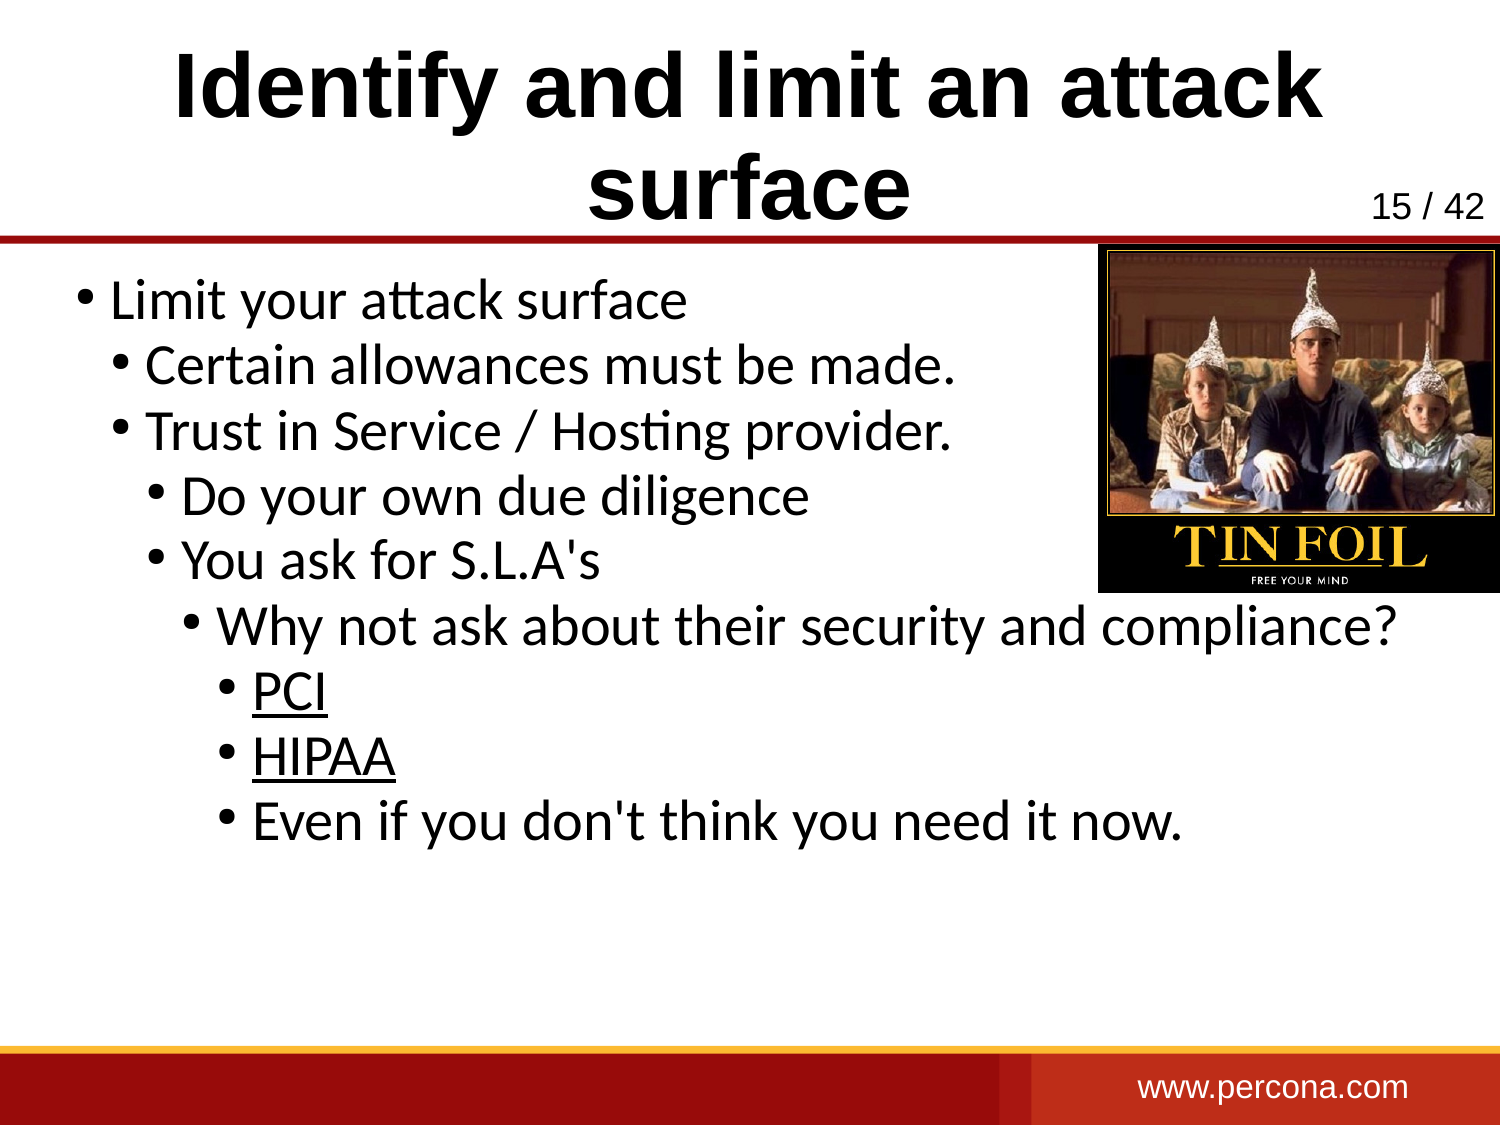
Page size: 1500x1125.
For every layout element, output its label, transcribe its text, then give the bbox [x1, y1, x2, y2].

text_box Identify and limit an attack surface [74, 44, 1425, 232]
picture [1098, 244, 1500, 593]
text_box Limit your attack surface Certain allowances must be made. Trust in Service / Hosting provider. Do your own due diligence You ask for S.L.A's Why not ask about their security and compliance? PCI HIPAA Even if you don't think you need it now. [74, 263, 1425, 1006]
